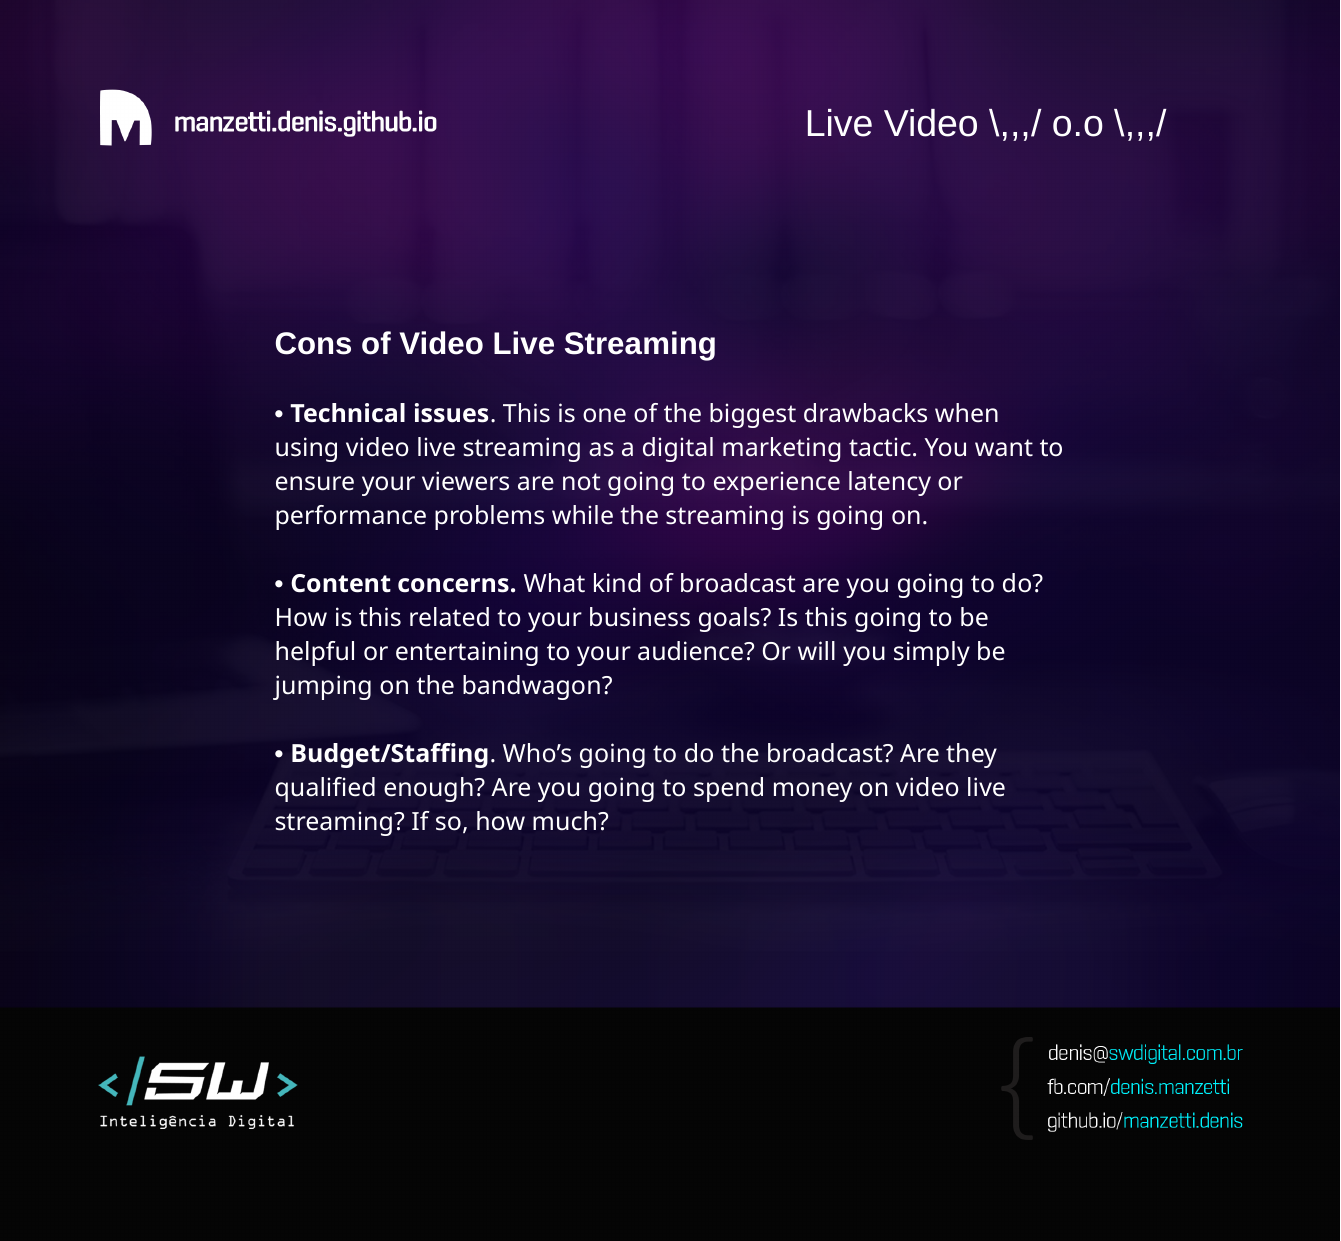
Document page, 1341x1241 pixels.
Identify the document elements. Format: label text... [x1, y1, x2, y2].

text_box Live Video \,,,/ o.o \,,,/ [708, 94, 1264, 194]
picture [0, 0, 1340, 1241]
text_box Cons of Video Live Streaming • Technical issues. This is one of the biggest drawbacks when using video live streaming as a digital marketing tactic. You want to ensure your viewers are not going to experience latency or performance problems while the streaming is going on. • Content concerns. What kind of broadcast are you going to do? How is this related to your business goals? Is this going to be helpful or entertaining to your audience? Or will you simply be jumping on the bandwagon? • Budget/Staffing. Who’s going to do the broadcast? Are they qualified enough? Are you going to spend money on video live streaming? If so, how much? [259, 318, 1087, 814]
